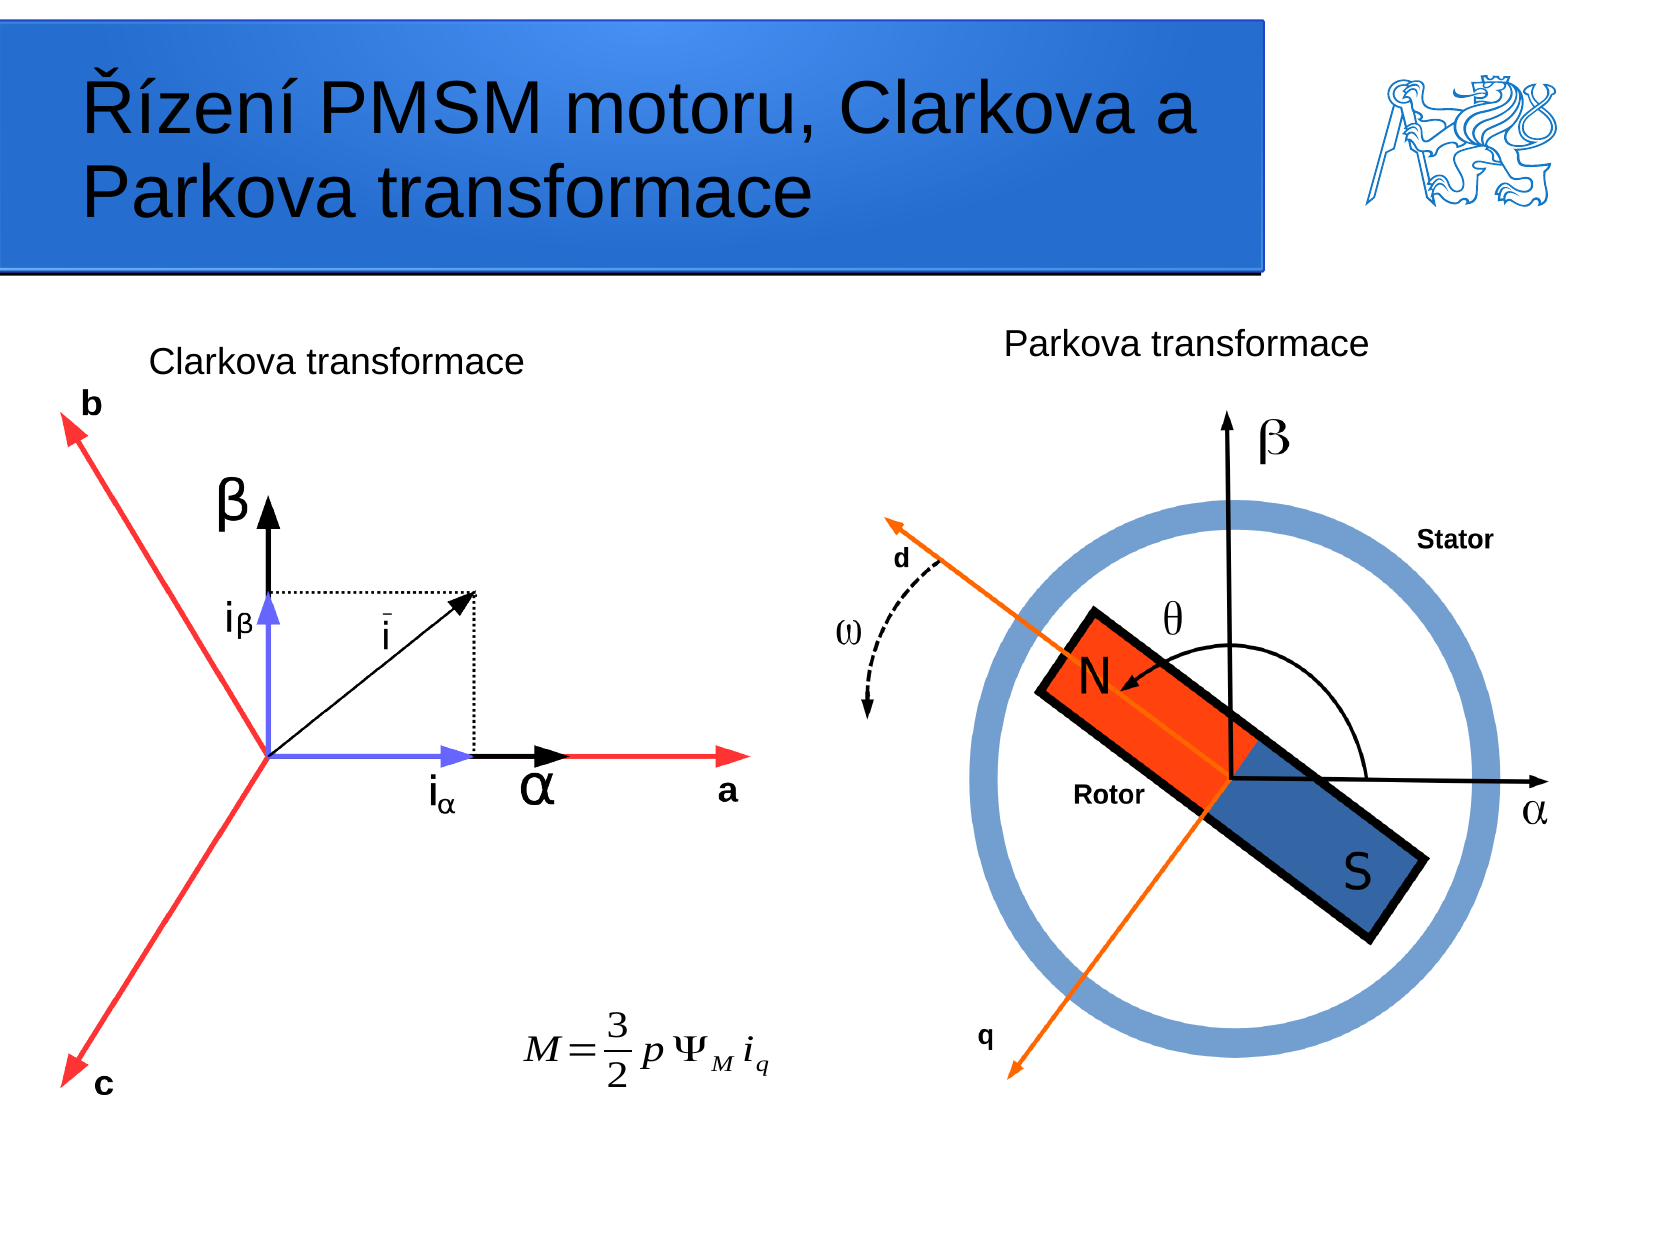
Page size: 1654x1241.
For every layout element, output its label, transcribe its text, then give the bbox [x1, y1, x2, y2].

title Řízení PMSM motoru, Clarkova a Parkova transformace [81, 47, 1234, 252]
chart [510, 1005, 781, 1096]
chart [1365, 75, 1576, 211]
picture [60, 389, 751, 1095]
picture [825, 404, 1576, 1081]
text_box Parkova transformace [988, 315, 1385, 372]
text_box Clarkova transformace [133, 333, 541, 391]
